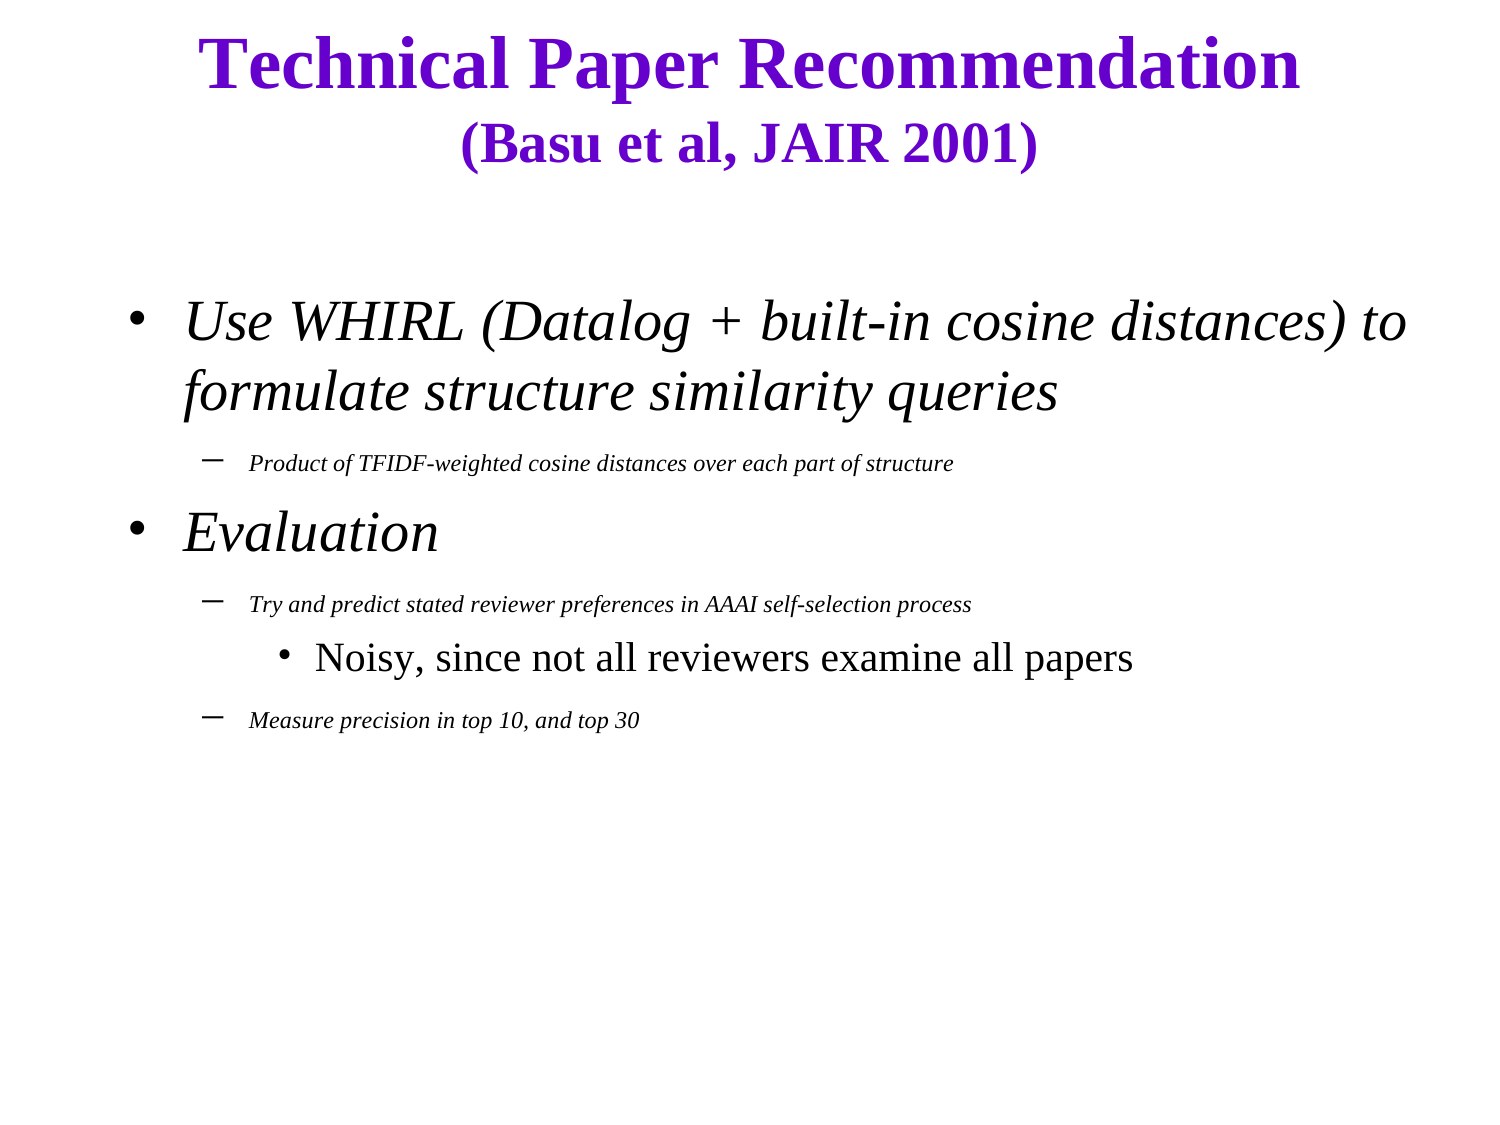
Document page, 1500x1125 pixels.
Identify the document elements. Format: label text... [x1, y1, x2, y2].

title Technical Paper Recommendation (Basu et al, JAIR 2001) [112, 0, 1388, 188]
list Use WHIRL (Datalog + built-in cosine distances) to formulate structure similarity queries Product of TFIDF-weighted cosine distances over each part of structure Evaluation Try and predict stated reviewer preferences in AAAI self-selection process Noisy, since not all reviewers examine all papers Measure precision in top 10, and top 30 [112, 274, 1425, 1038]
